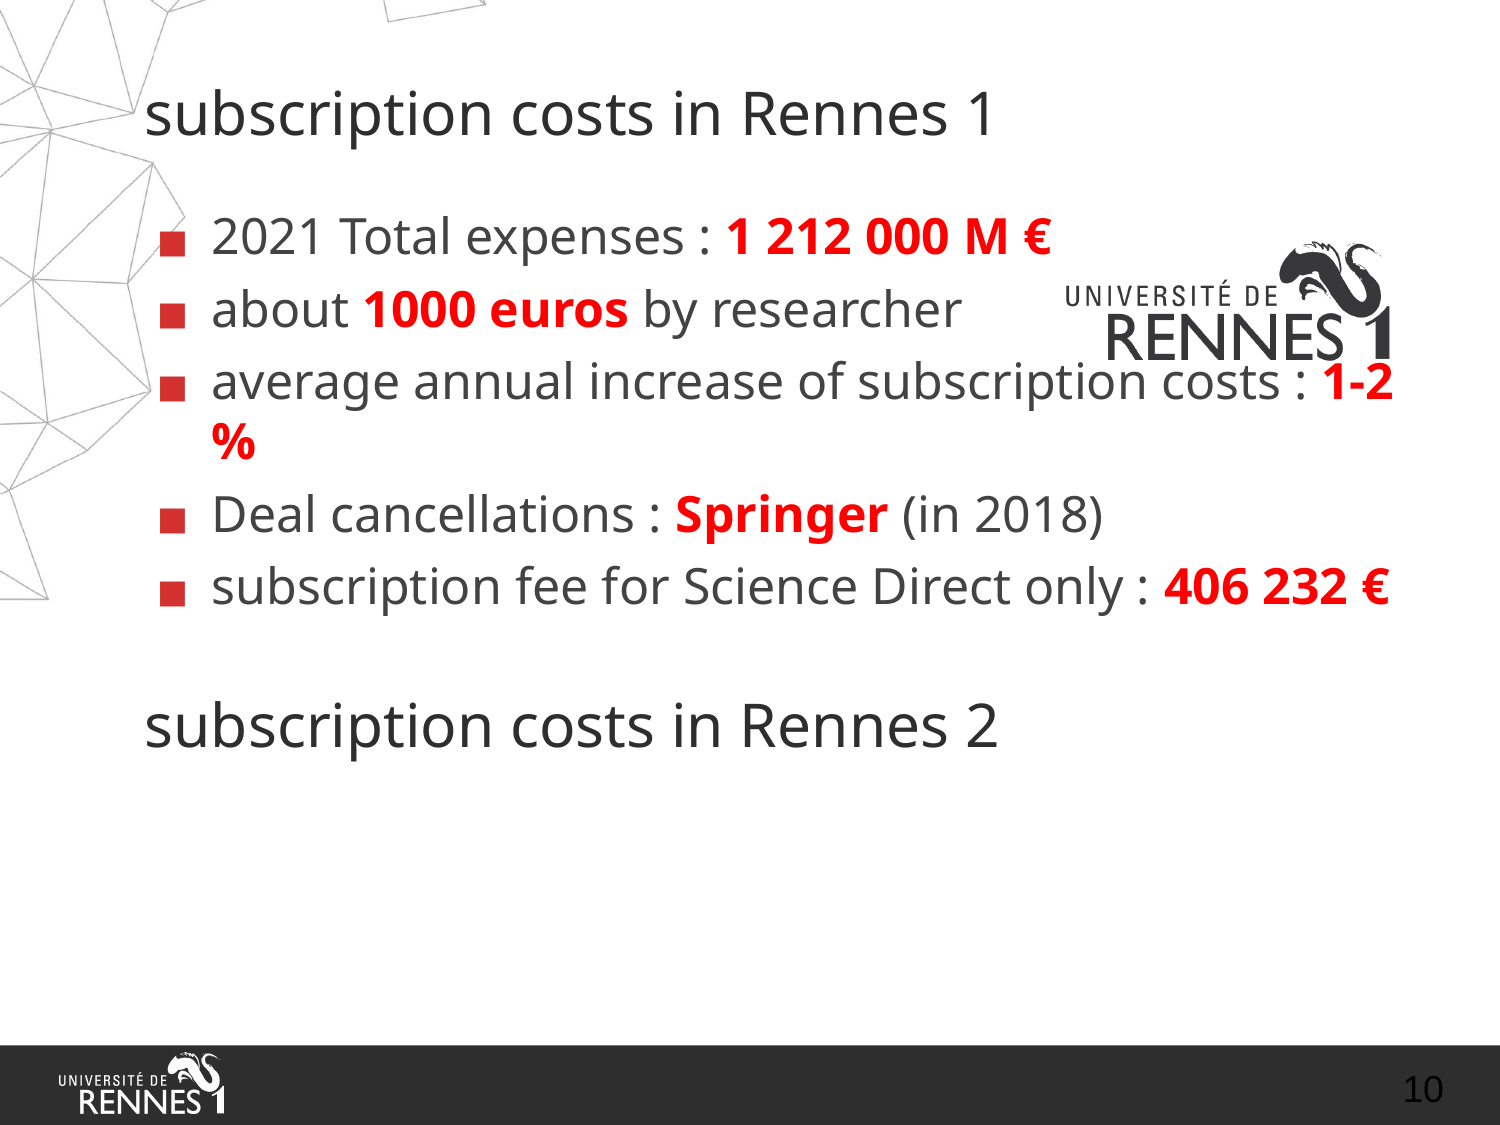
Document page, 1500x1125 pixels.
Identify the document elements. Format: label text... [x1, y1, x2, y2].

picture [0, 0, 1500, 1045]
text_box subscription costs in Rennes 1 [129, 67, 1500, 197]
picture [59, 1052, 224, 1114]
text_box 2021 Total expenses : 1 212 000 M € about 1000 euros by researcher average annual increase of subscription costs : 1-2 % Deal cancellations : Springer (in 2018) subscription fee for Science Direct only : 406 232 € subscription costs in Rennes 2 [129, 197, 1464, 493]
text_box 1 [1257, 1057, 1459, 1118]
picture [1021, 231, 1435, 374]
